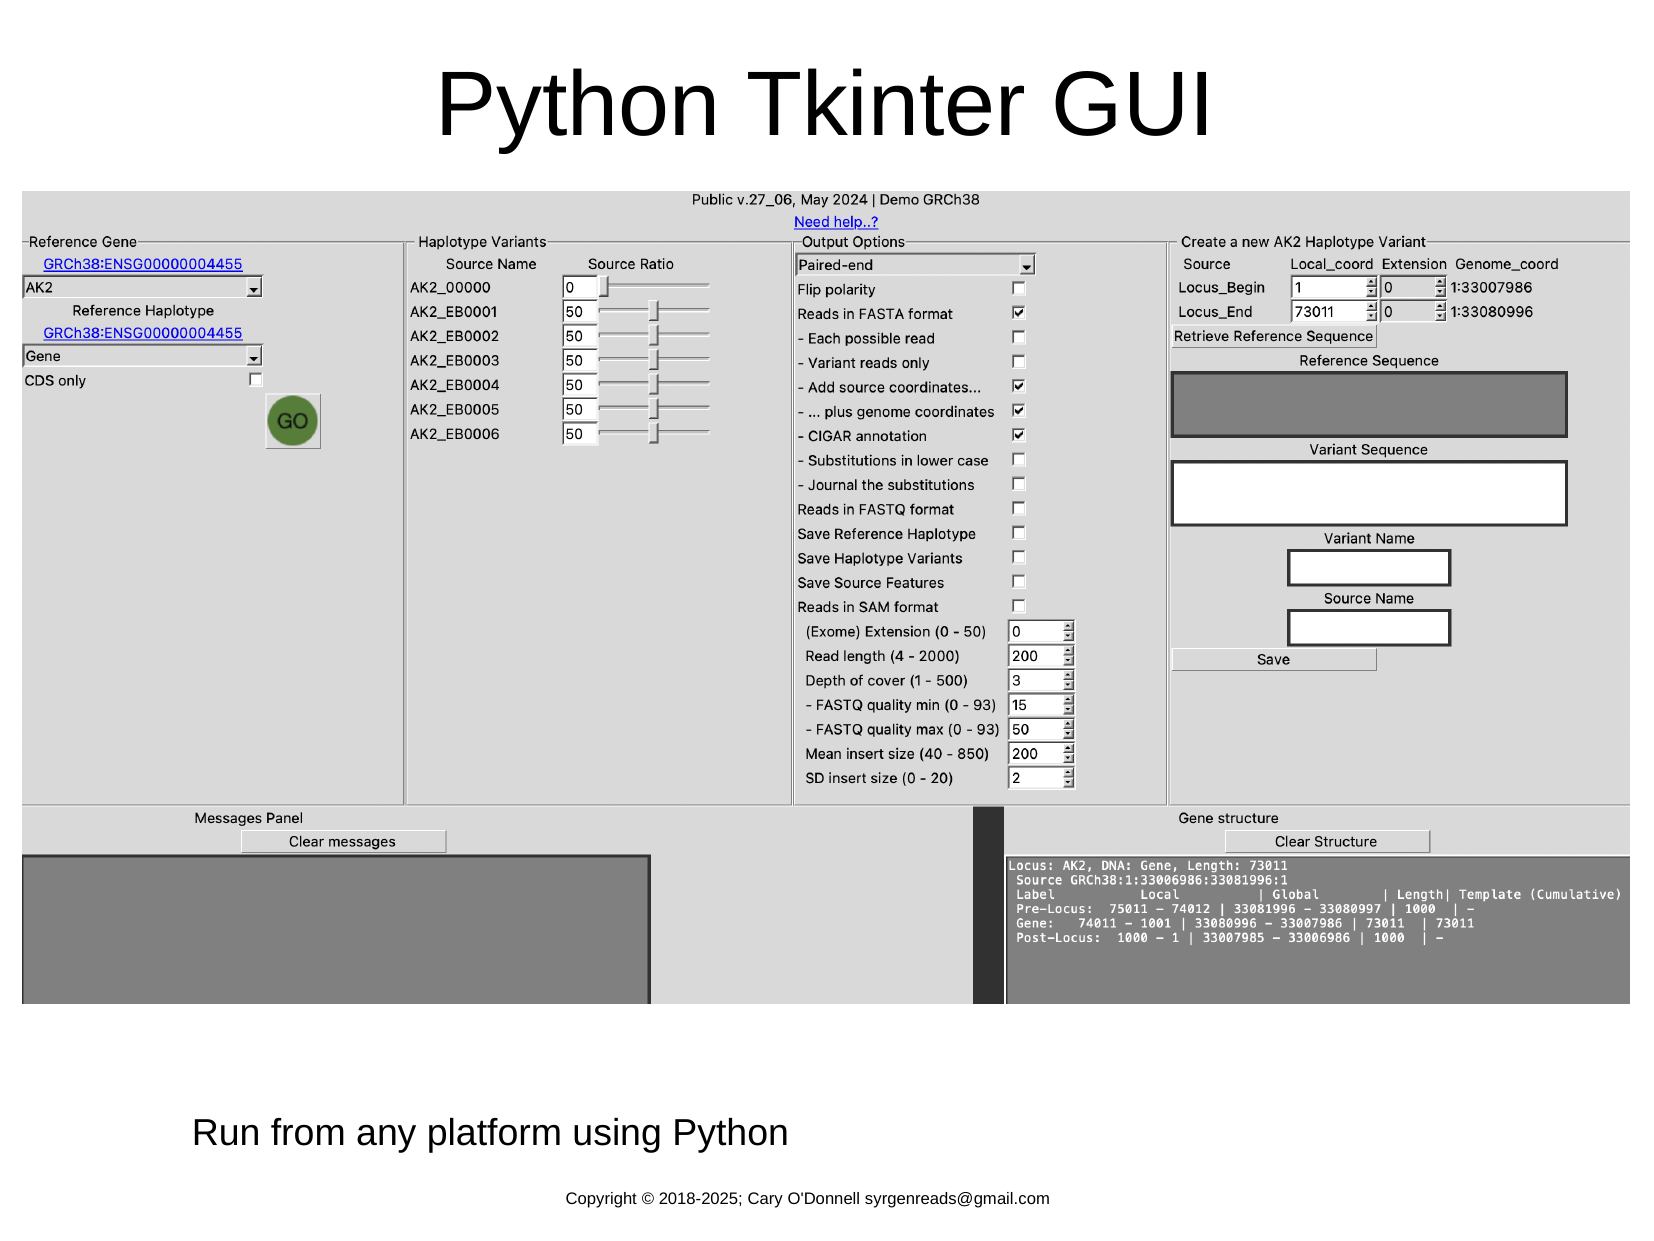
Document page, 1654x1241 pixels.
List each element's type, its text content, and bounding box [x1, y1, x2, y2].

title Python Tkinter GUI [82, 2, 1569, 191]
picture [22, 191, 1630, 1004]
text_box Run from any platform using Python [177, 1104, 1524, 1203]
